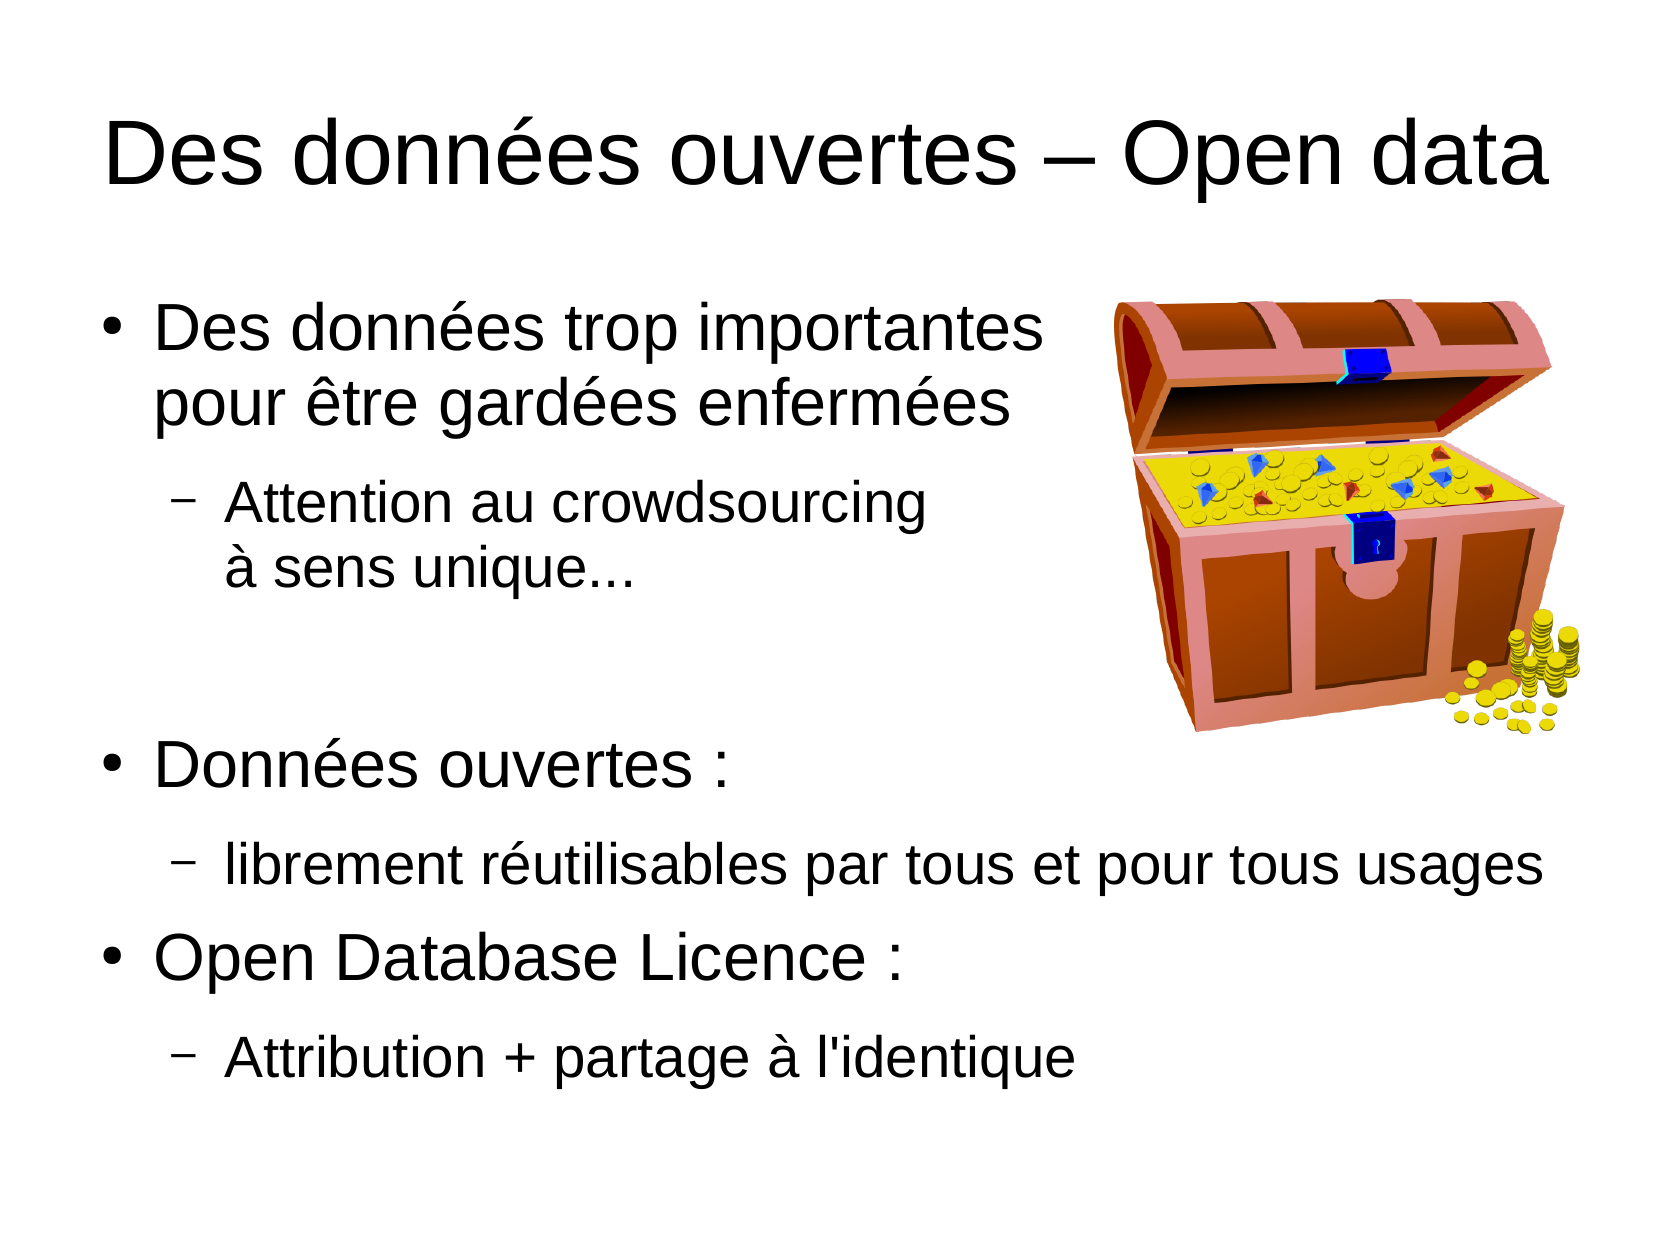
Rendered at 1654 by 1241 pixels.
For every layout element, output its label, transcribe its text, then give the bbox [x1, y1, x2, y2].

title Des données ouvertes – Open data [82, 49, 1571, 257]
list Des données trop importantes pour être gardées enfermées Attention au crowdsourcing à sens unique... Données ouvertes : librement réutilisables par tous et pour tous usages Open Database Licence : Attribution + partage à l'identique [82, 290, 1571, 1109]
picture [1114, 299, 1581, 734]
